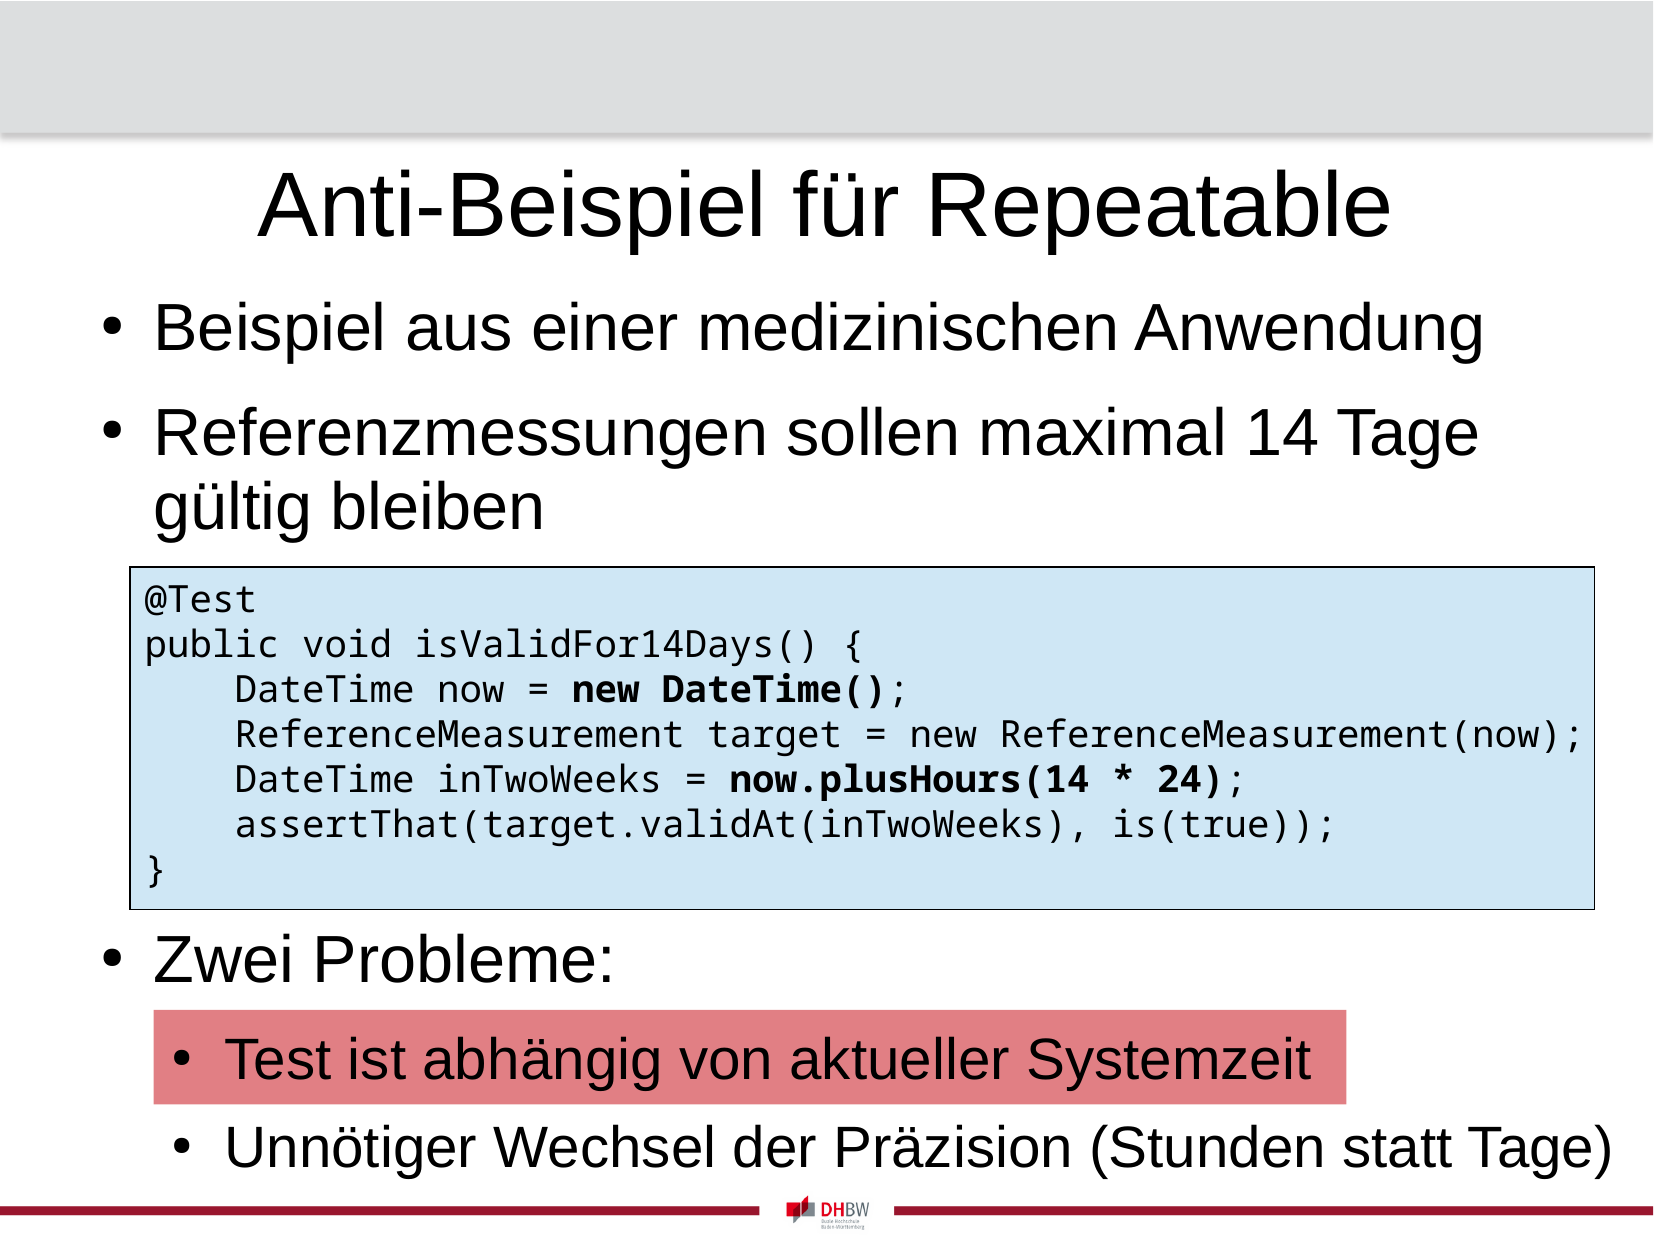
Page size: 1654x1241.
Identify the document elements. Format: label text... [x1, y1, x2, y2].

list Beispiel aus einer medizinischen Anwendung Referenzmessungen sollen maximal 14 Tage gültig bleiben [82, 290, 1571, 567]
text_box @Test public void isValidFor14Days() { DateTime now = new DateTime(); ReferenceMeasurement target = new ReferenceMeasurement(now); DateTime inTwoWeeks = now.plusHours(14 * 24); assertThat(target.validAt(inTwoWeeks), is(true)); } [129, 566, 1595, 910]
picture [0, 1, 1654, 1237]
list Zwei Probleme: Test ist abhängig von aktueller Systemzeit Unnötiger Wechsel der Präzision (Stunden statt Tage) [82, 922, 1630, 1241]
title Anti-Beispiel für Repeatable [82, 147, 1571, 257]
